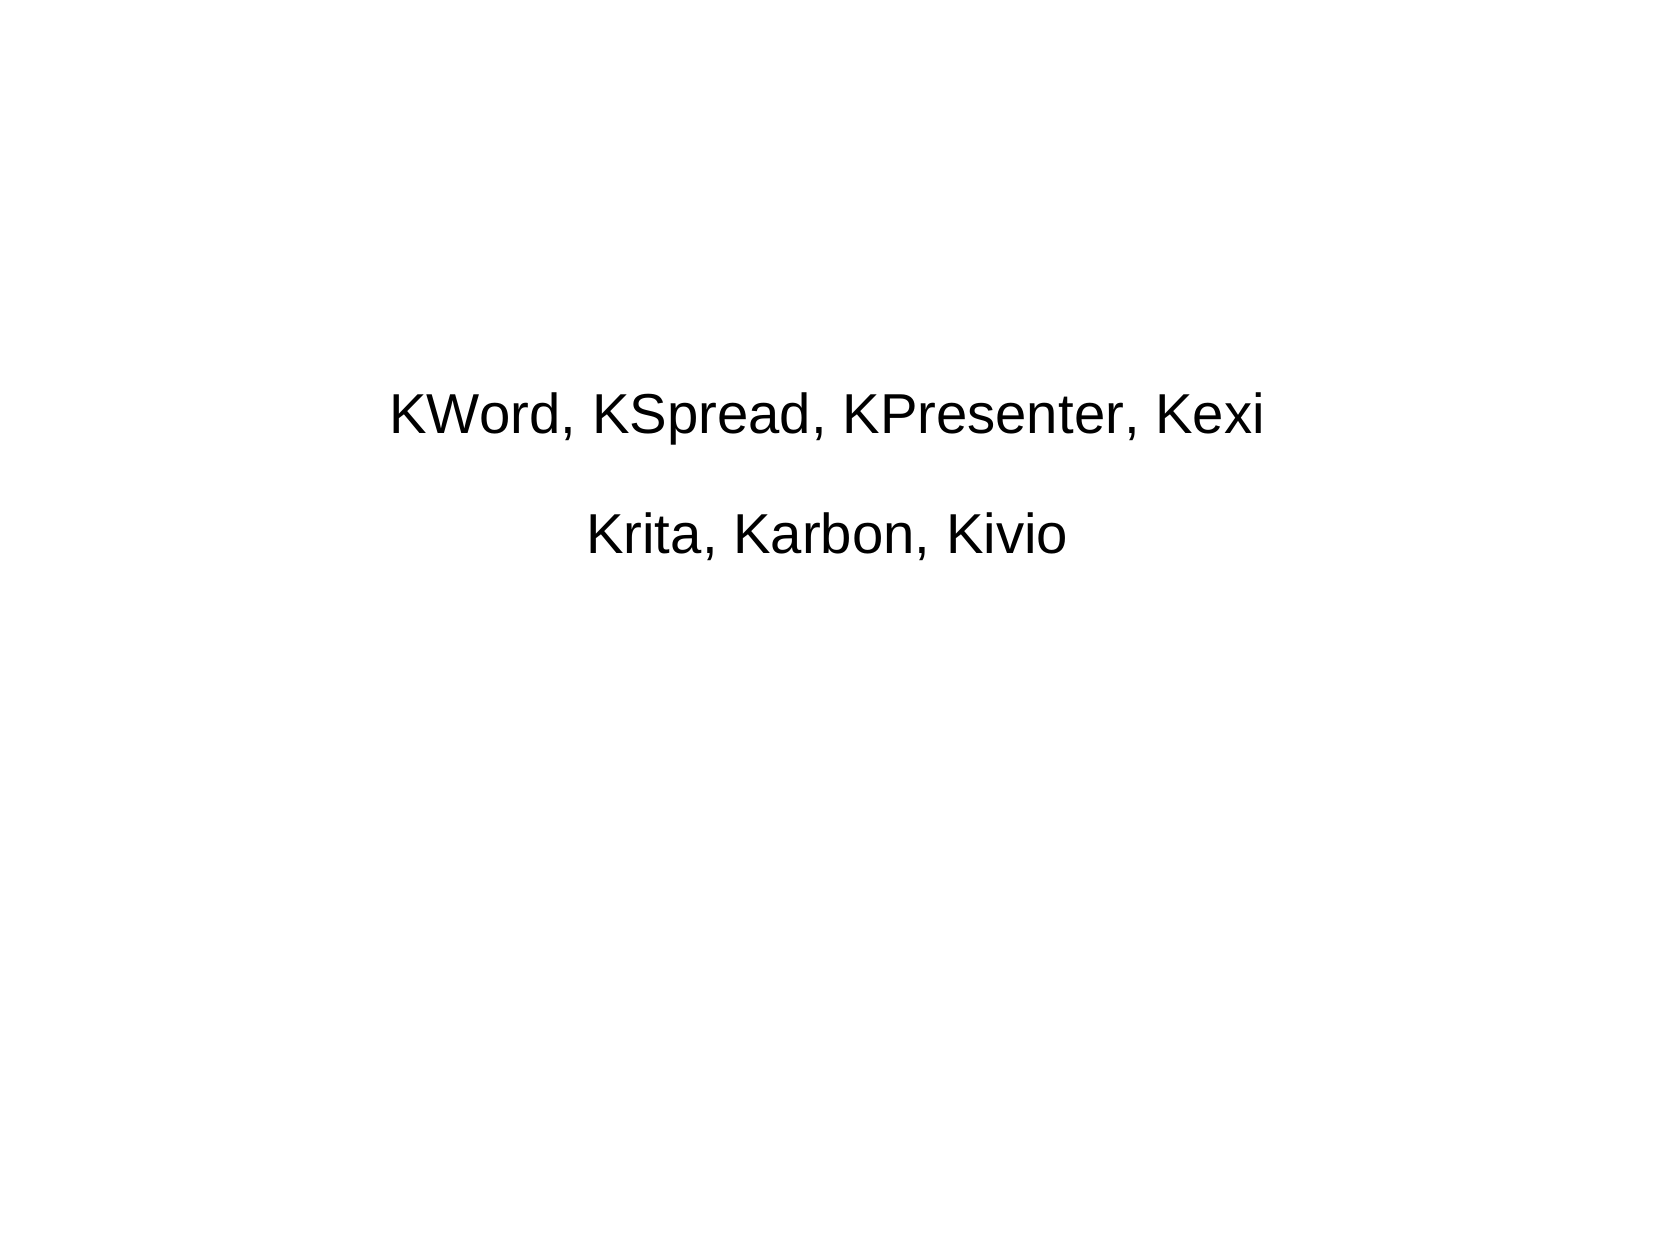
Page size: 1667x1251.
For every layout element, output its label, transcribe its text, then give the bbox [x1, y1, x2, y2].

subtitle KWord, KSpread, KPresenter, Kexi Krita, Karbon, Kivio [0, 386, 1667, 855]
